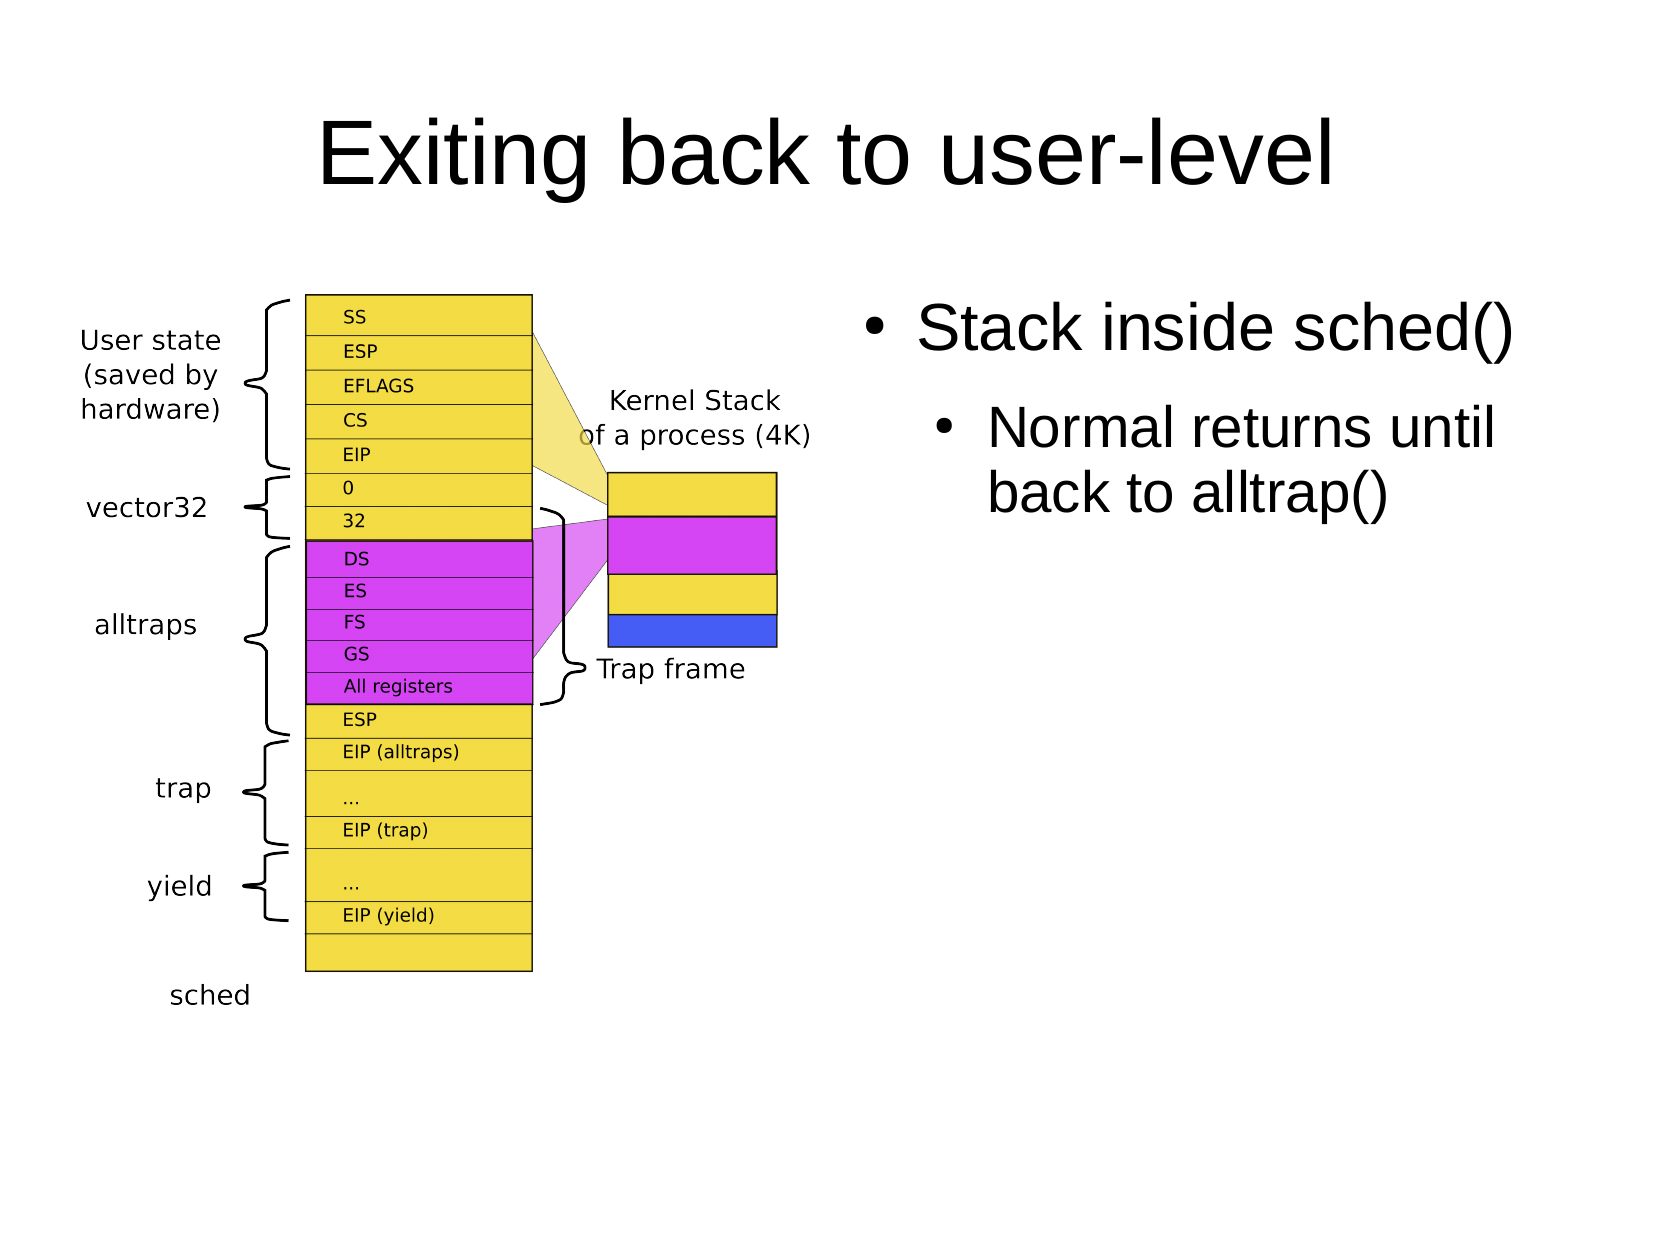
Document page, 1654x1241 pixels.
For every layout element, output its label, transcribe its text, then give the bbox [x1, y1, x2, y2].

list Stack inside sched() Normal returns until back to alltrap() [845, 290, 1572, 1010]
title Exiting back to user-level [82, 49, 1571, 257]
picture [82, 294, 809, 1005]
